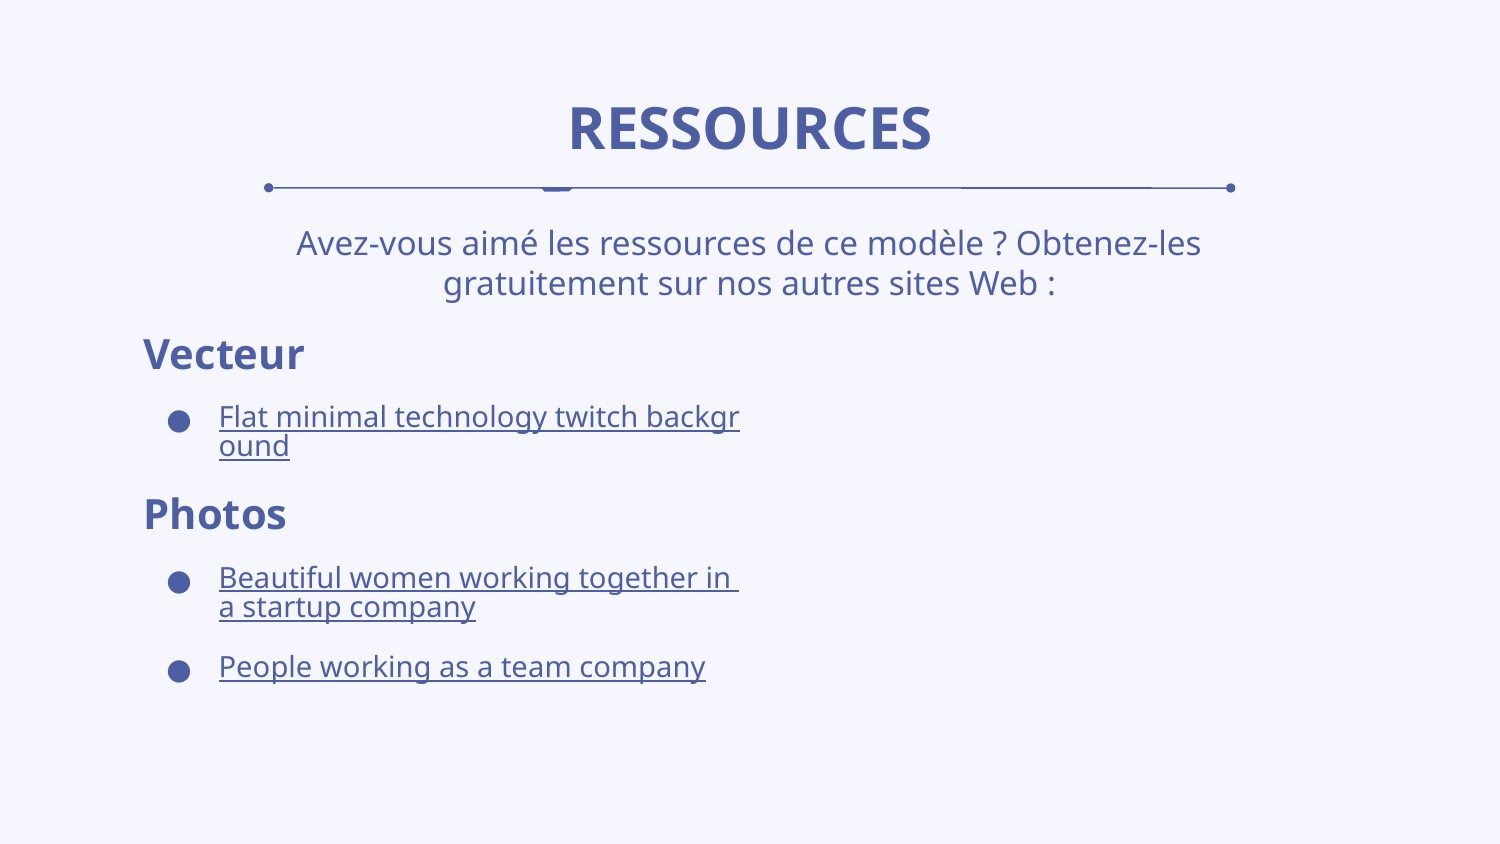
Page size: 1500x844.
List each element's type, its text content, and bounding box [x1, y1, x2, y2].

text_box [1226, 183, 1236, 193]
list Vecteur Flat minimal technology twitch background Photos Beautiful women working together in a startup company People working as a team company [128, 327, 769, 753]
title RESSOURCES [128, 91, 1372, 186]
text_box [264, 183, 274, 193]
subtitle Avez-vous aimé les ressources de ce modèle ? Obtenez-les gratuitement sur nos autres sites Web : [276, 222, 1224, 311]
